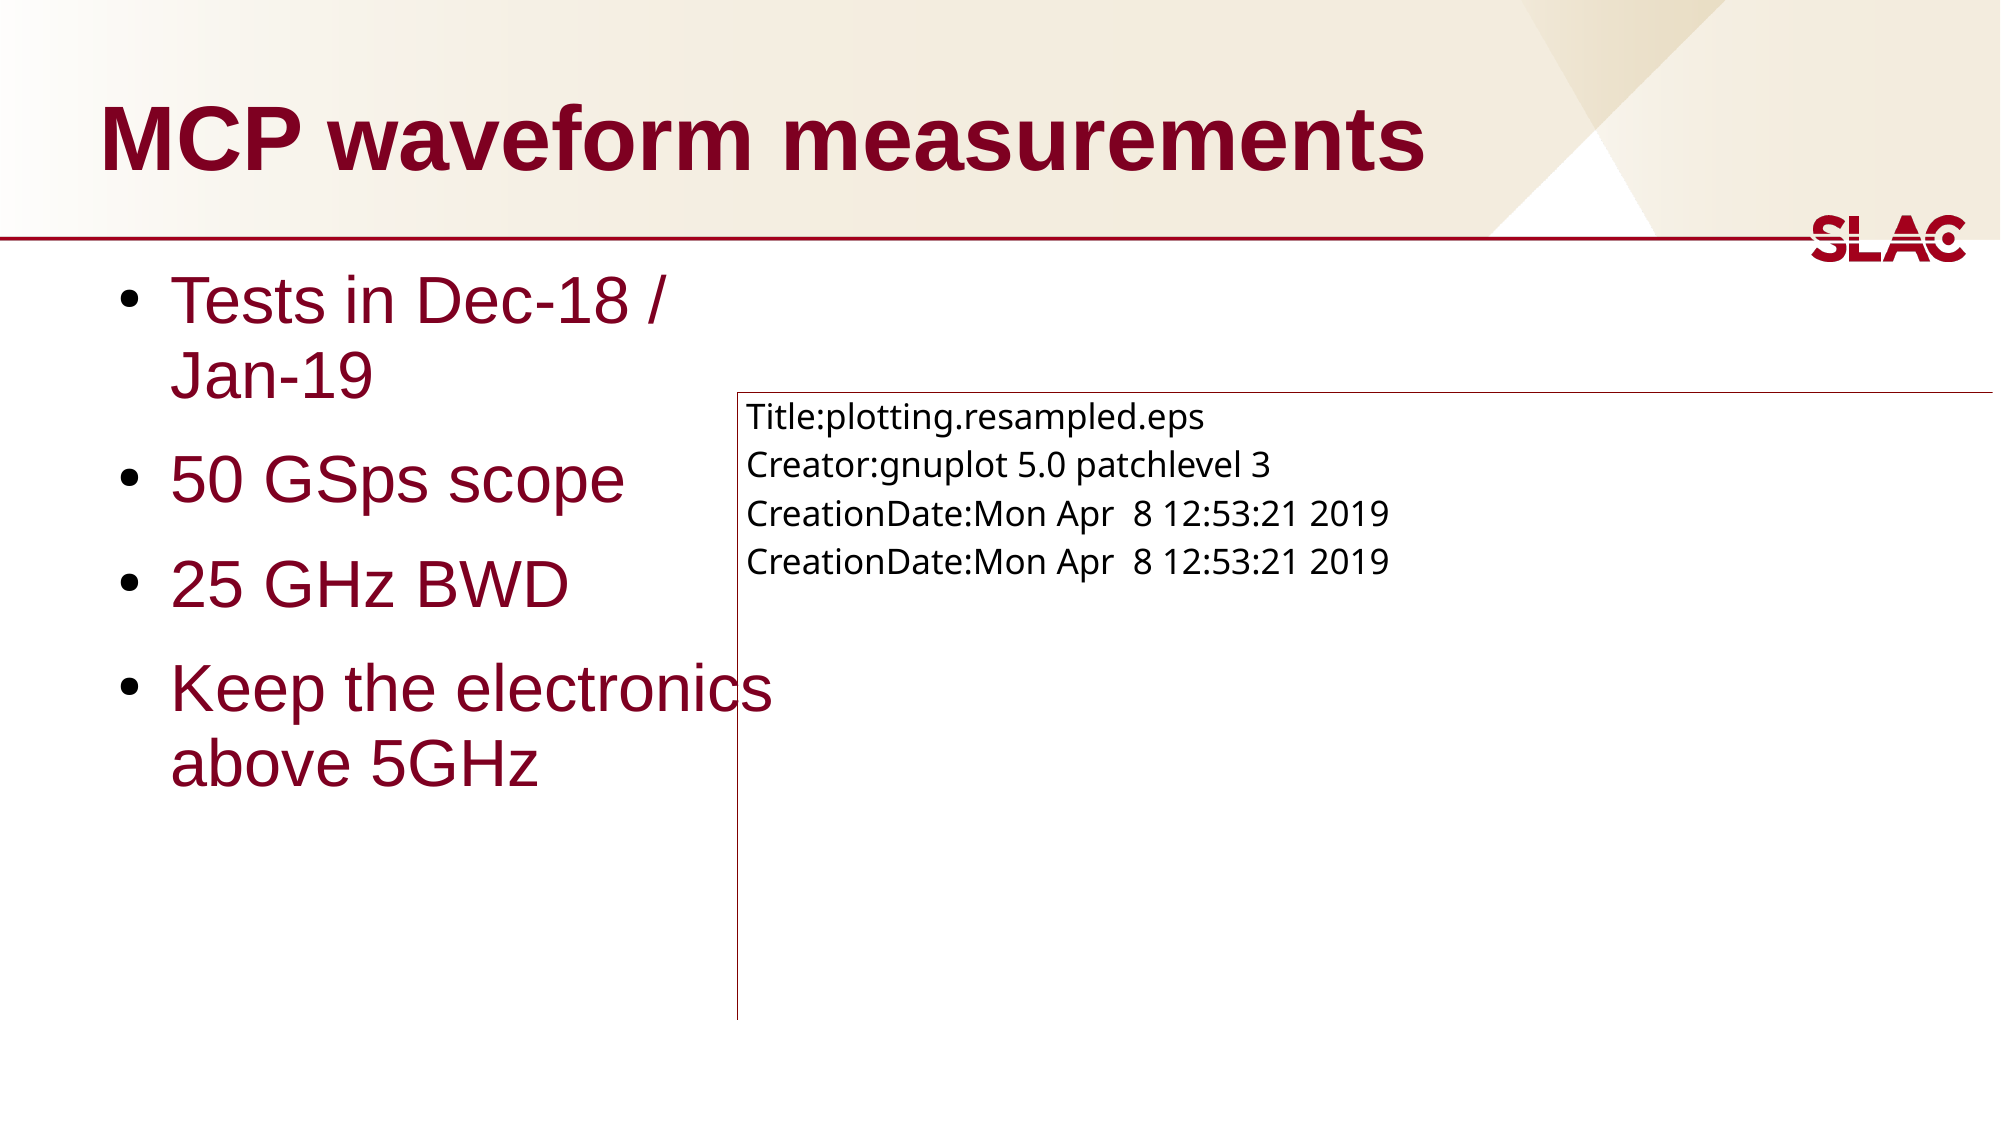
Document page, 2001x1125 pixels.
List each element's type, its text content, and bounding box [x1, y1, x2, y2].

picture [0, 0, 2001, 262]
picture [796, 389, 1993, 1020]
list Tests in Dec-18 / Jan-19 50 GSps scope 25 GHz BWD Keep the electronics above 5GHz [99, 263, 796, 1036]
title MCP waveform measurements [99, 44, 1900, 233]
